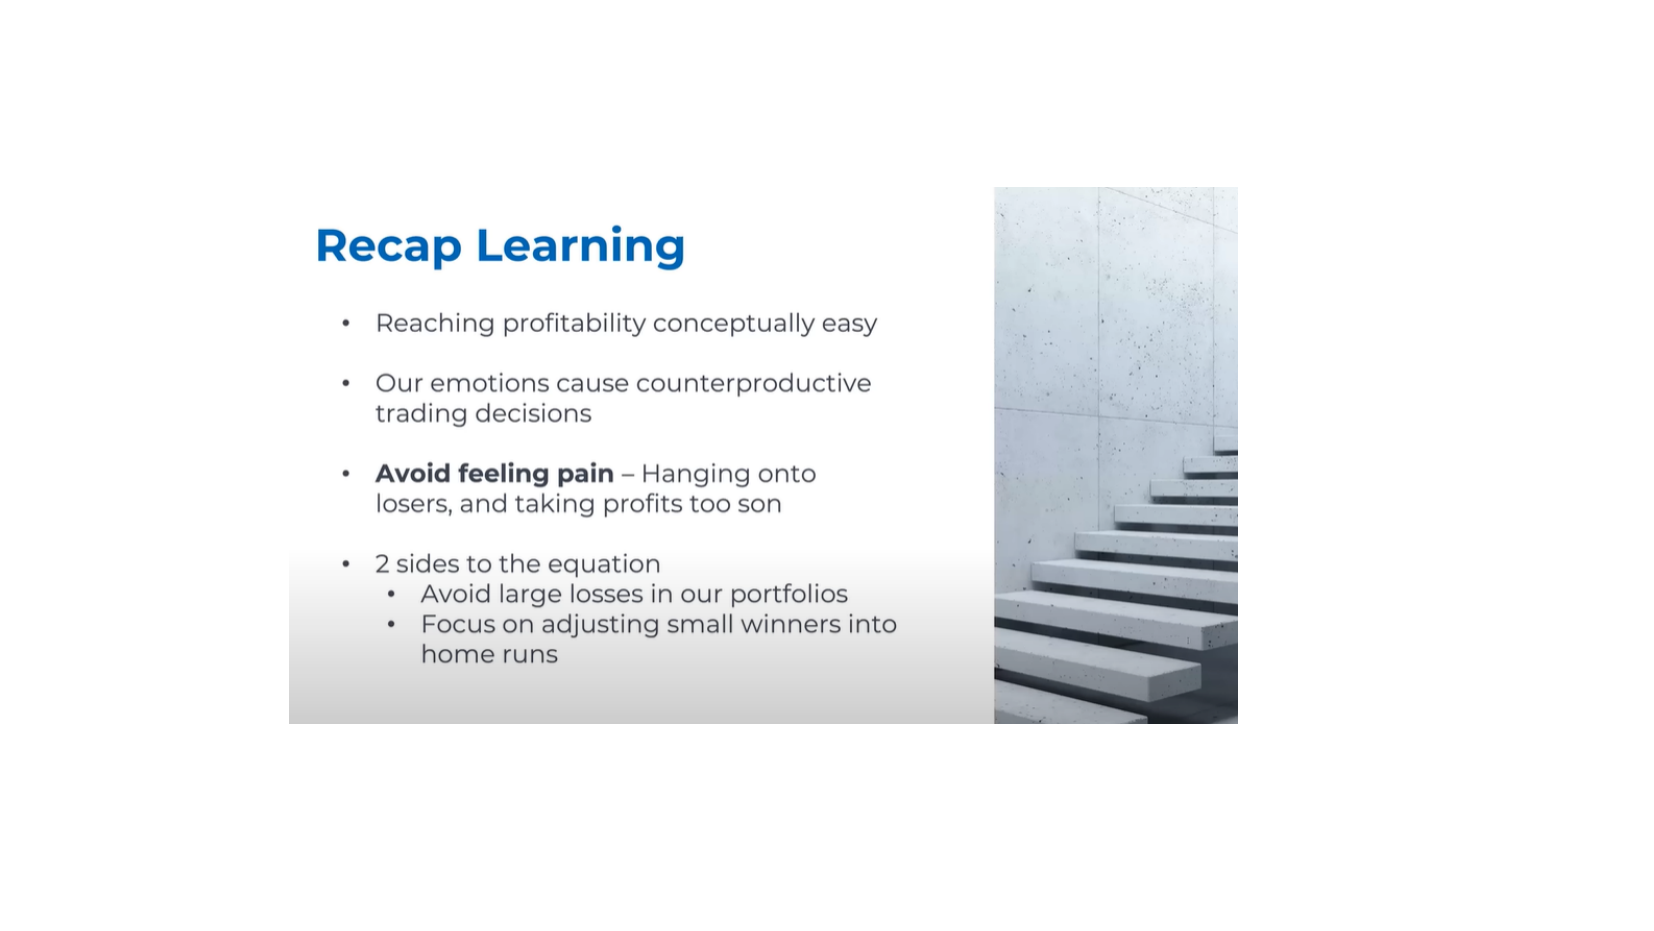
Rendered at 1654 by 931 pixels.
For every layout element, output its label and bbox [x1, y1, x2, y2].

picture [289, 187, 1238, 724]
